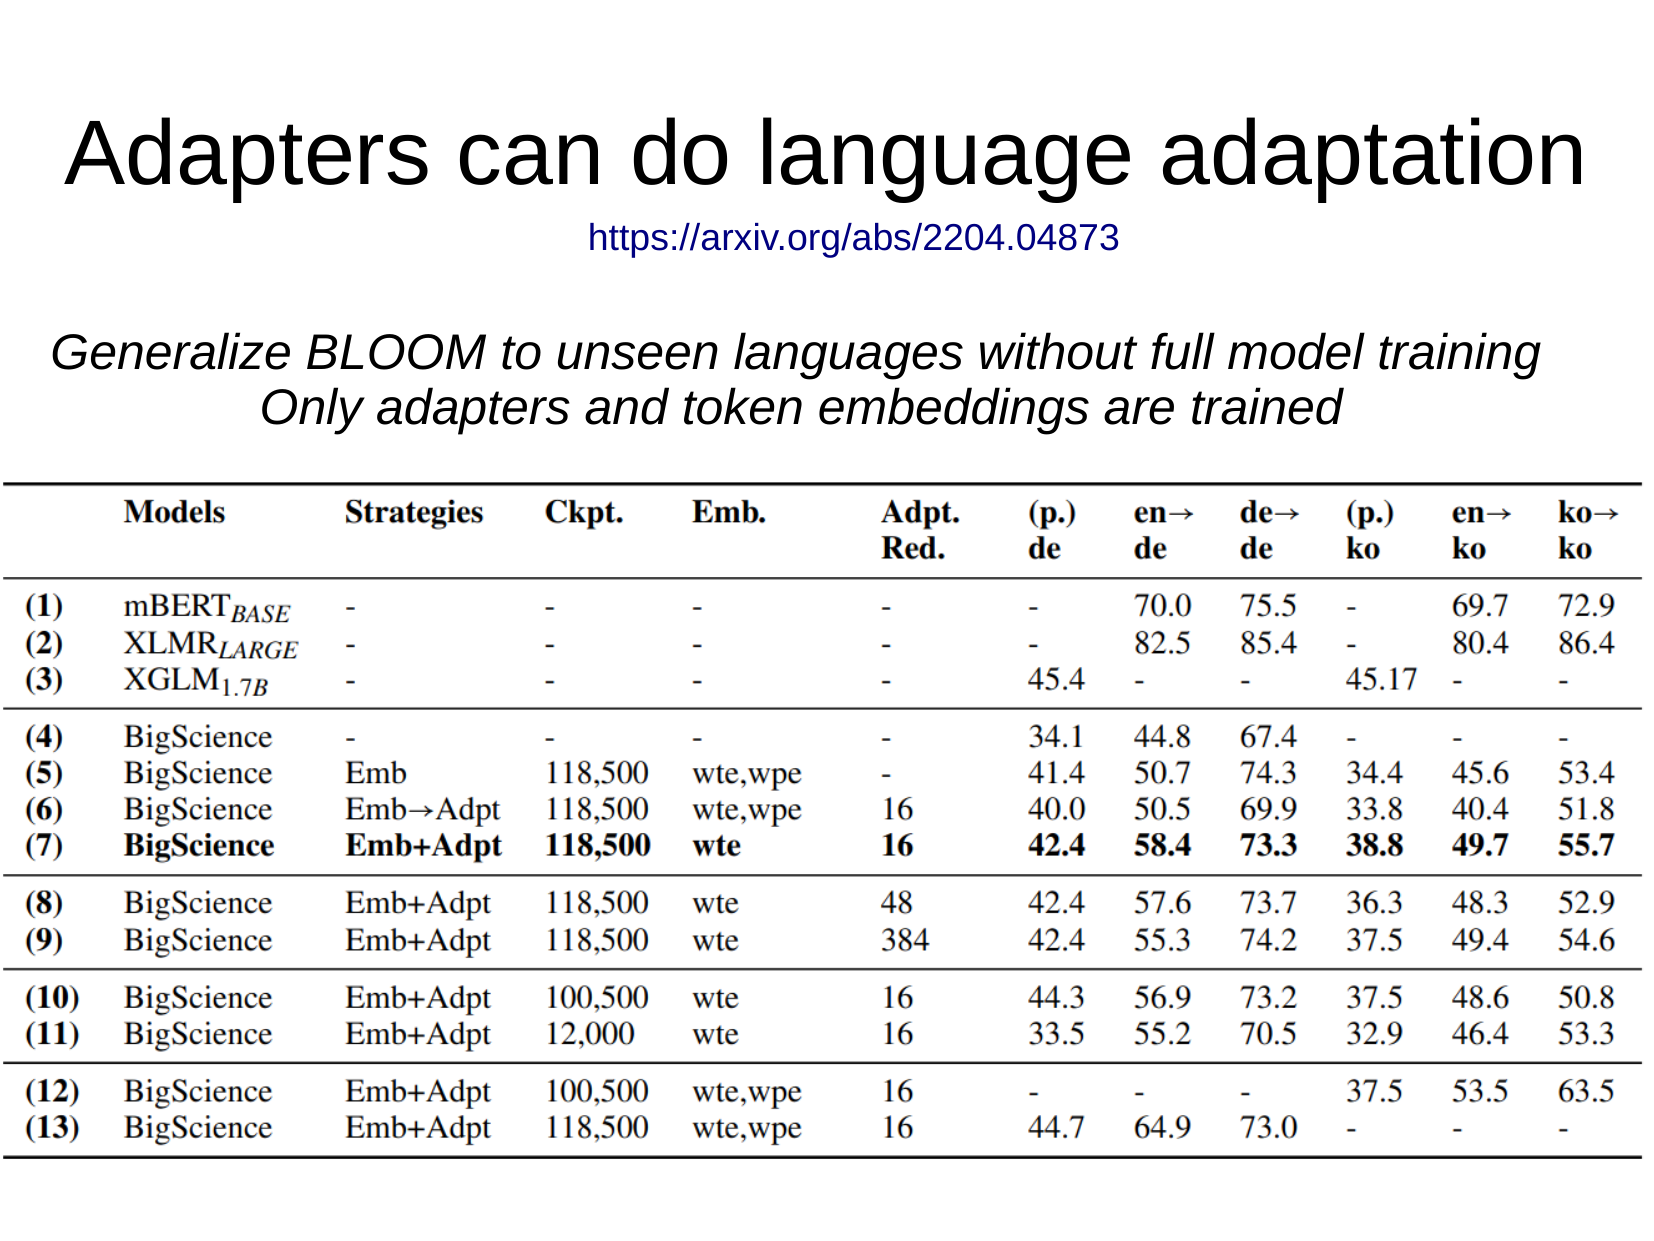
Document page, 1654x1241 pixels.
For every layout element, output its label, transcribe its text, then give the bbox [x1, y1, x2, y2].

text_box https://arxiv.org/abs/2204.04873 [573, 208, 1135, 266]
text_box Generalize BLOOM to unseen languages without full model training Only adapters and token embeddings are trained [35, 316, 1571, 499]
title Adapters can do language adaptation [36, 49, 1619, 257]
picture [0, 475, 1652, 1169]
